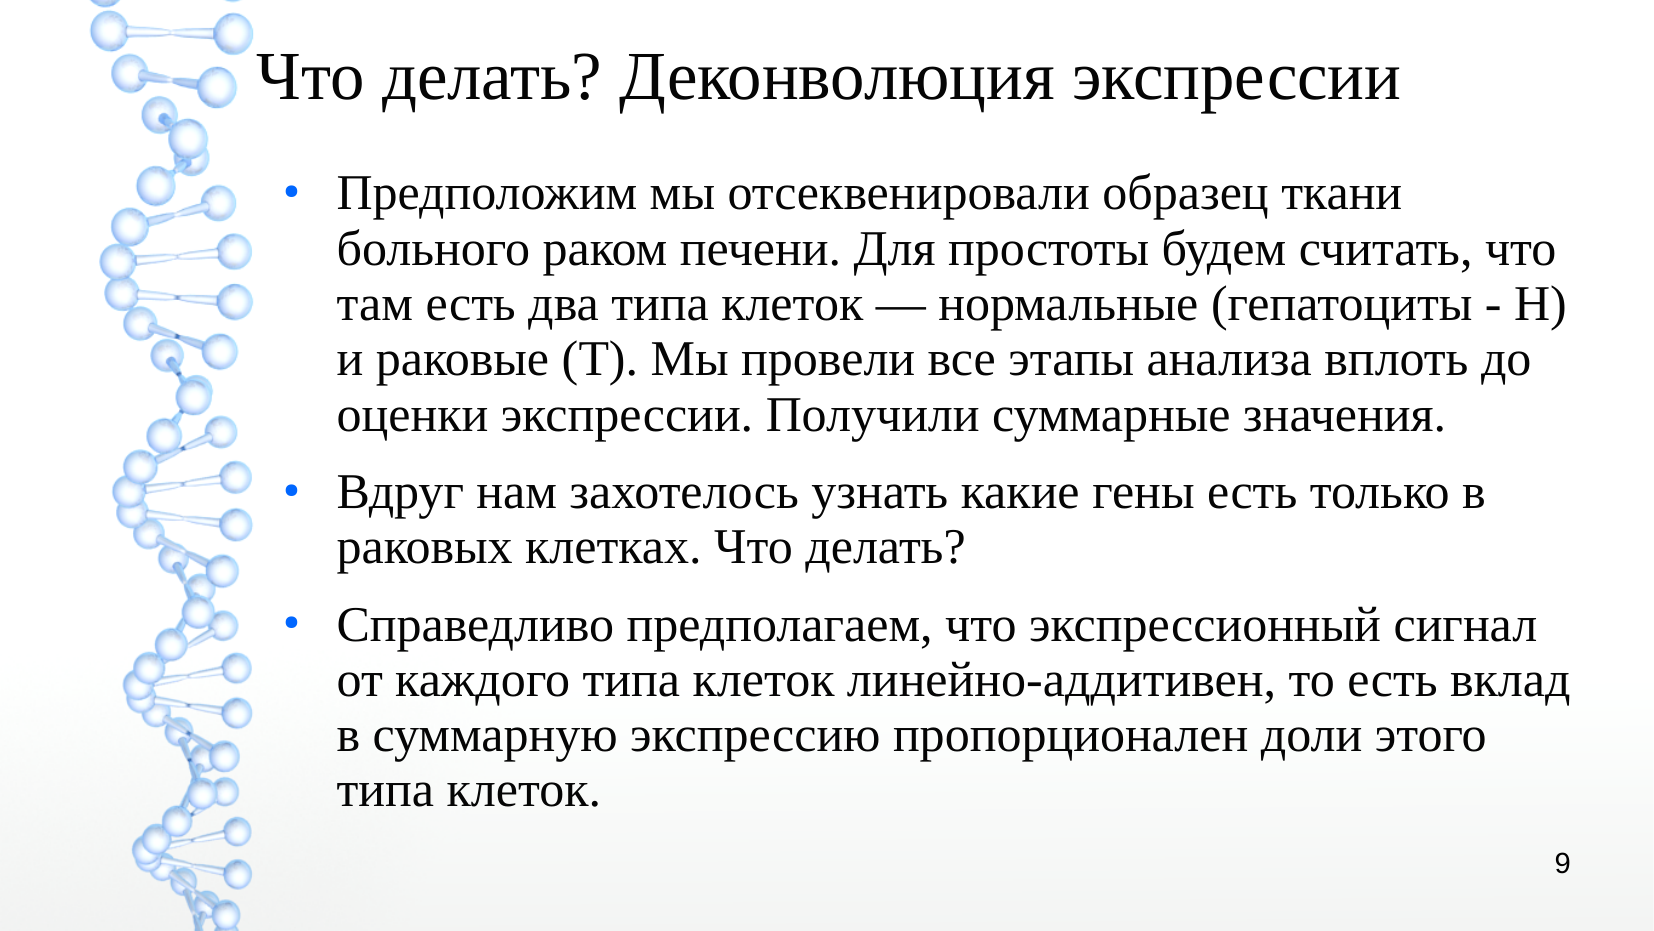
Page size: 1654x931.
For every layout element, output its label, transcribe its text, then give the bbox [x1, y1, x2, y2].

picture [0, 0, 1654, 931]
list Предположим мы отсеквенировали образец ткани больного раком печени. Для простоты будем считать, что там есть два типа клеток — нормальные (гепатоциты - H) и раковые (Т). Мы провели все этапы анализа вплоть до оценки экспрессии. Получили суммарные значения. Вдруг нам захотелось узнать какие гены есть только в раковых клетках. Что делать? Справедливо предполагаем, что экспрессионный сигнал от каждого типа клеток линейно-аддитивен, то есть вклад в суммарную экспрессию пропорционален доли этого типа клеток. [265, 165, 1583, 839]
title Что делать? Деконволюция экспрессии [165, 0, 1495, 154]
